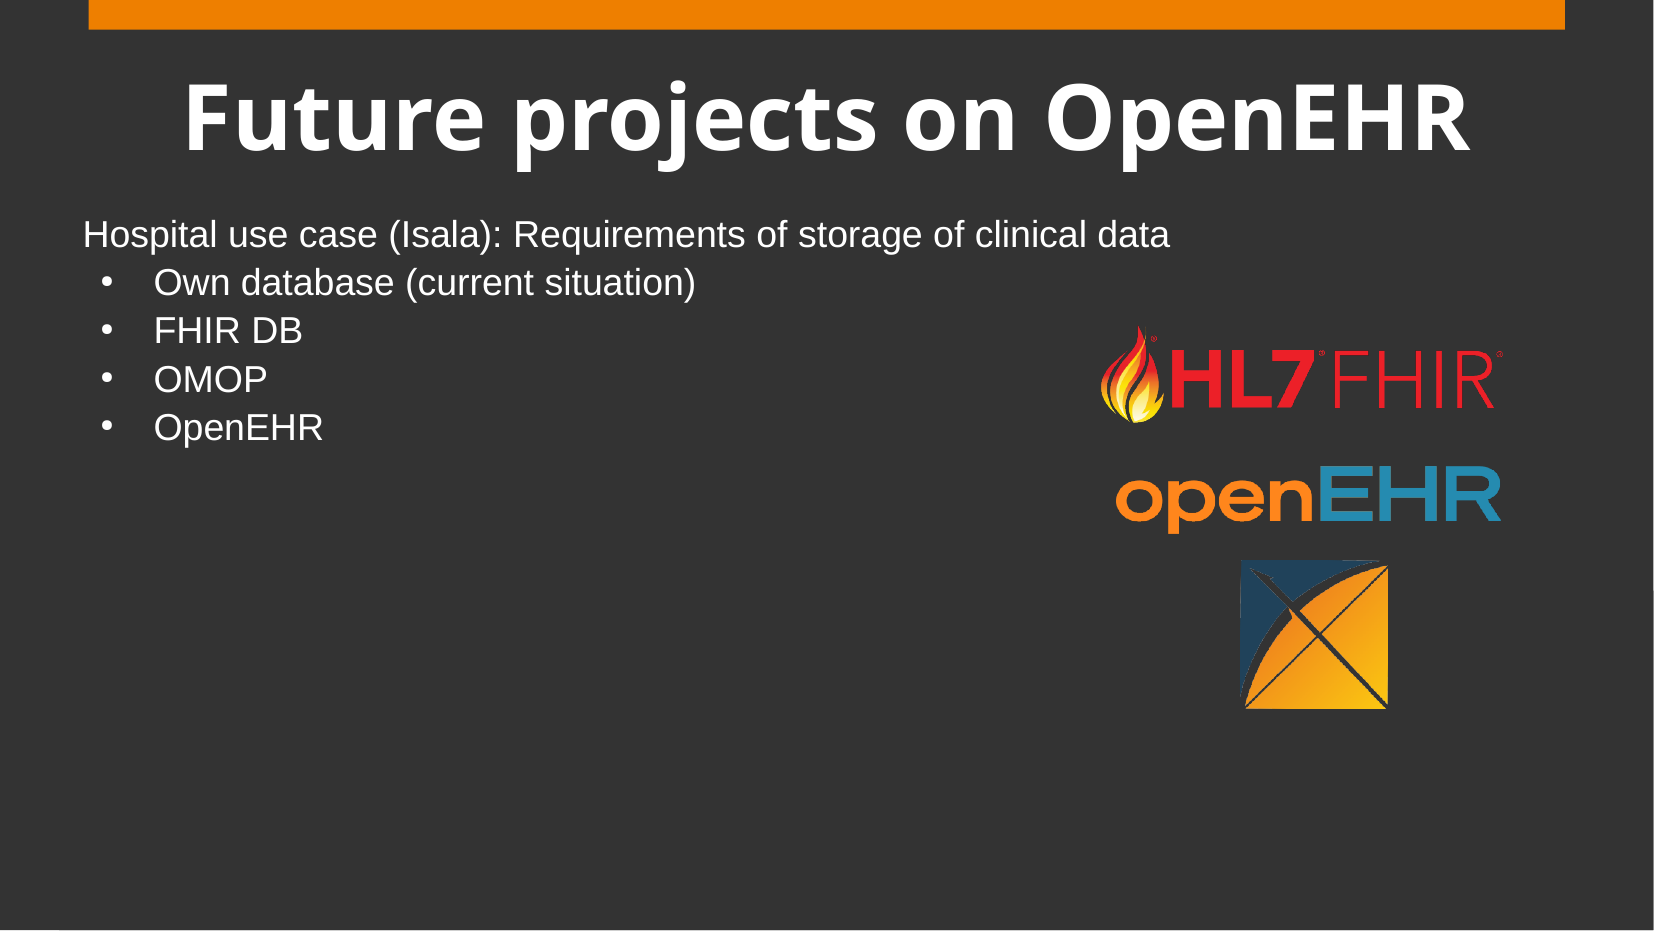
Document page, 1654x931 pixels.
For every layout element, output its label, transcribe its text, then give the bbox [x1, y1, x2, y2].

picture [1100, 324, 1506, 423]
list Hospital use case (Isala): Requirements of storage of clinical data Own database (current situation) FHIR DB OMOP OpenEHR Federation of openEHR instances (multi-vendor) Code24 EHRBase [82, 217, 1571, 590]
text_box [0, 0, 1654, 931]
title Future projects on OpenEHR [82, 37, 1571, 193]
picture [1240, 560, 1388, 709]
picture [1116, 466, 1501, 534]
